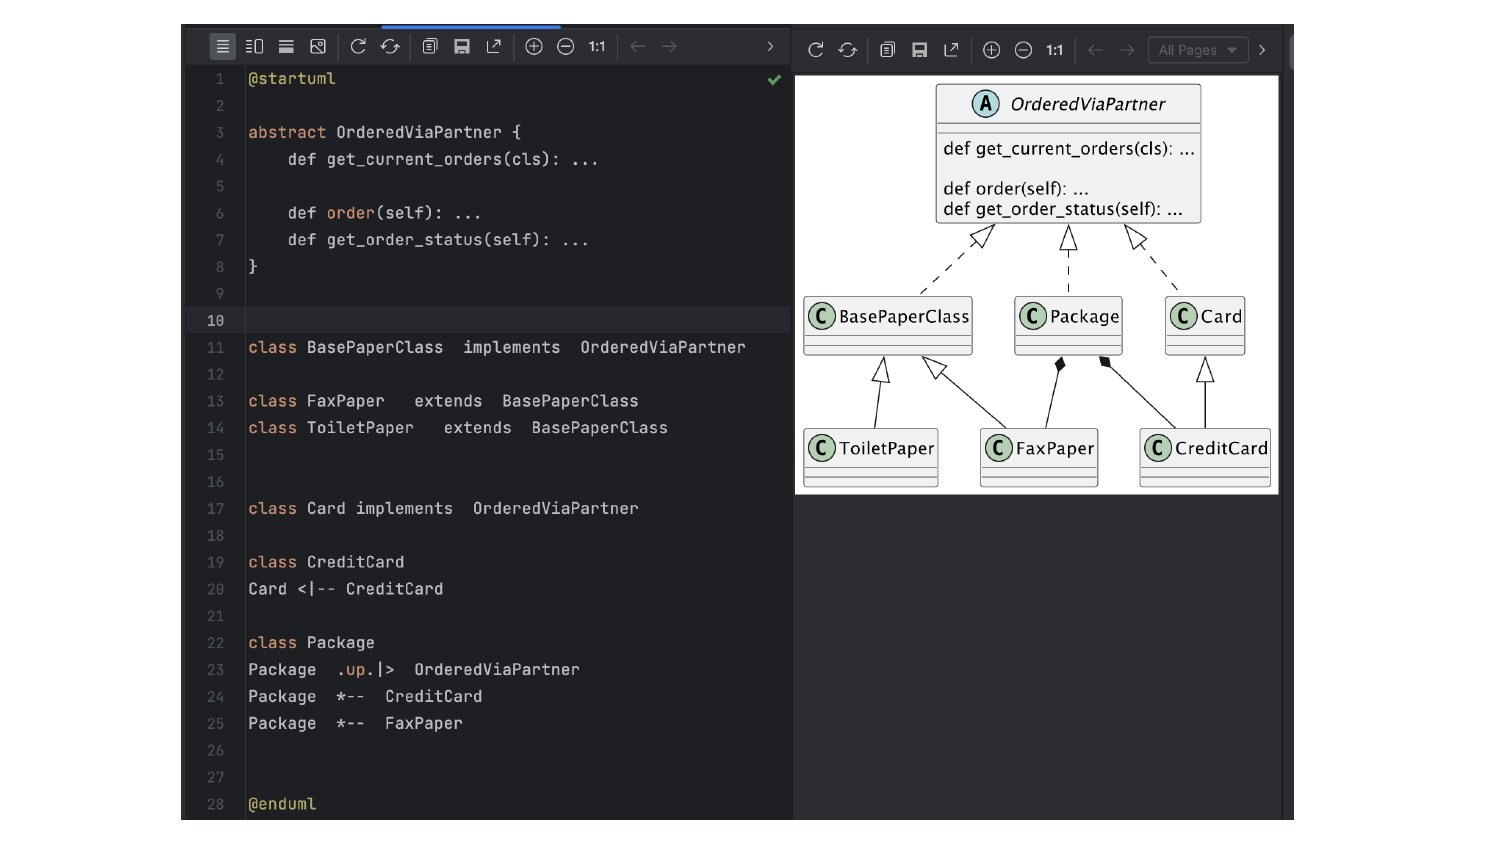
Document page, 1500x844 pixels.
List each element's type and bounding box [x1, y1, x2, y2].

picture [181, 24, 1294, 820]
